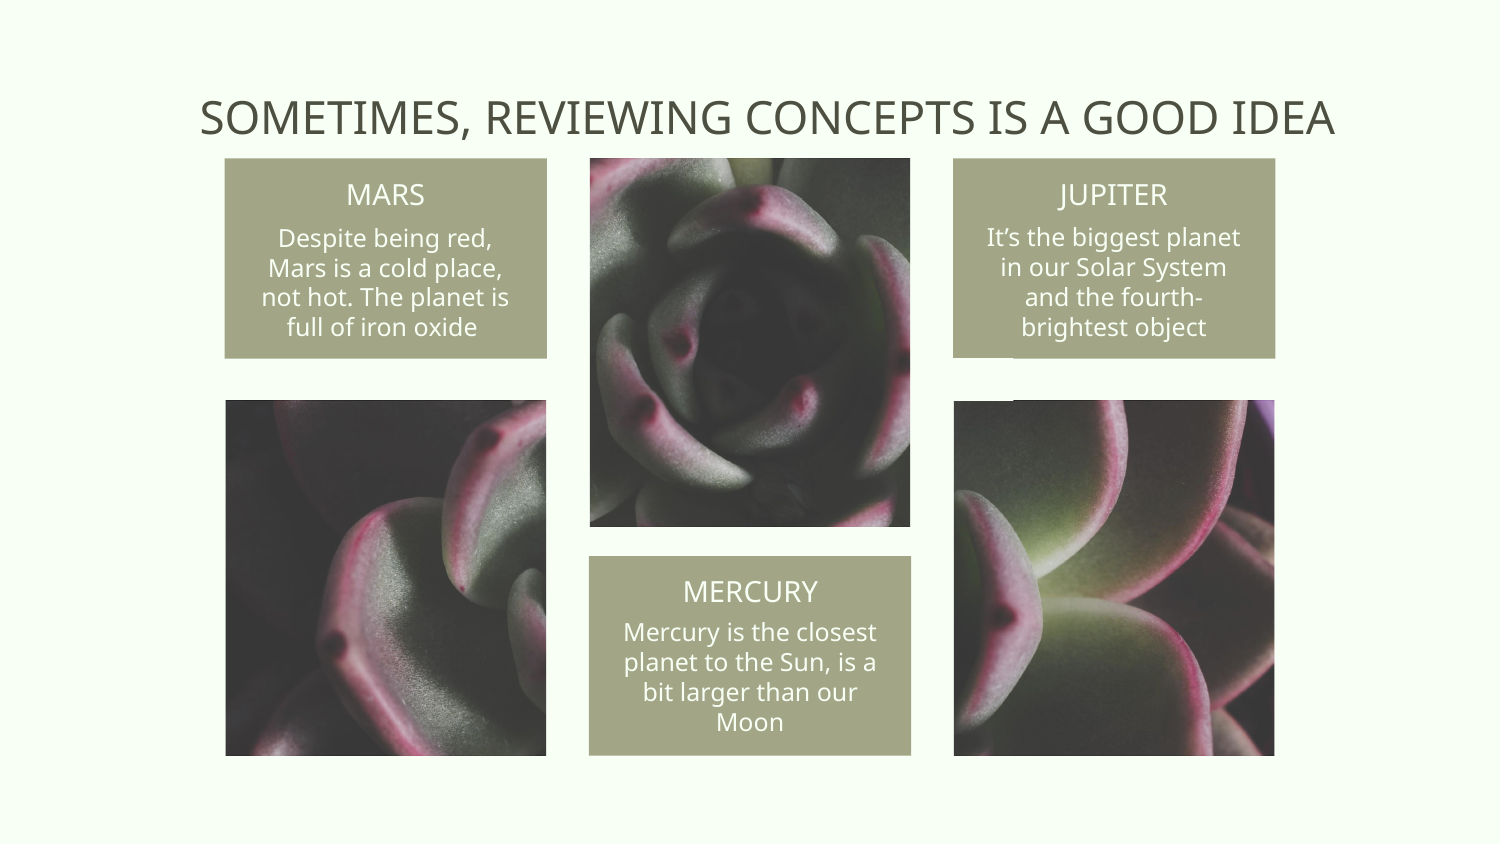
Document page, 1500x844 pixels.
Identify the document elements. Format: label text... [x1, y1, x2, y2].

subtitle Despite being red, Mars is a cold place, not hot. The planet is full of iron oxide [234, 207, 537, 340]
title JUPITER [963, 145, 1266, 212]
text_box [941, 358, 1275, 756]
text_box [225, 400, 547, 756]
subtitle It’s the biggest planet in our Solar System and the fourth-brightest object [963, 206, 1265, 339]
title SOMETIMES, REVIEWING CONCEPTS IS A GOOD IDEA [67, 88, 1469, 155]
title MERCURY [599, 542, 902, 601]
subtitle Mercury is the closest planet to the Sun, is a bit larger than our Moon [599, 601, 902, 734]
title MARS [234, 145, 537, 207]
text_box [589, 158, 910, 527]
